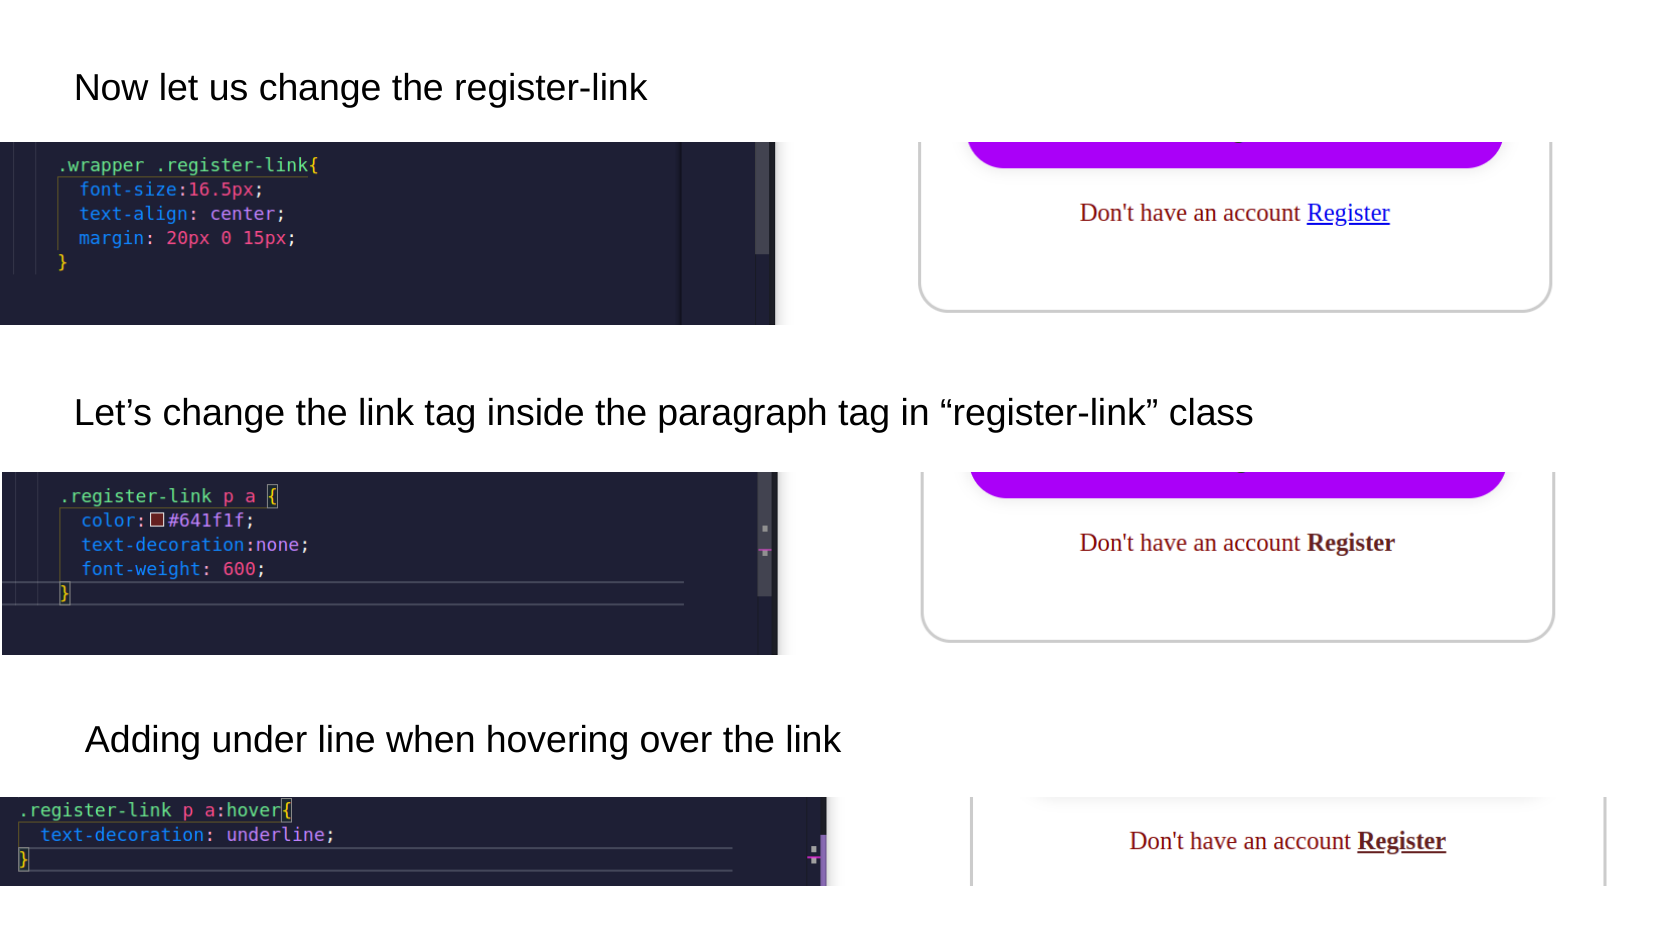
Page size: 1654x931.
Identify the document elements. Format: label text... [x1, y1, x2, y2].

text_box Let’s change the link tag inside the paragraph tag in “register-link” class [59, 383, 1270, 441]
text_box Adding under line when hovering over the link [70, 710, 857, 768]
picture [2, 472, 1654, 655]
text_box Now let us change the register-link [59, 59, 663, 116]
picture [0, 797, 1654, 886]
picture [0, 142, 1654, 325]
